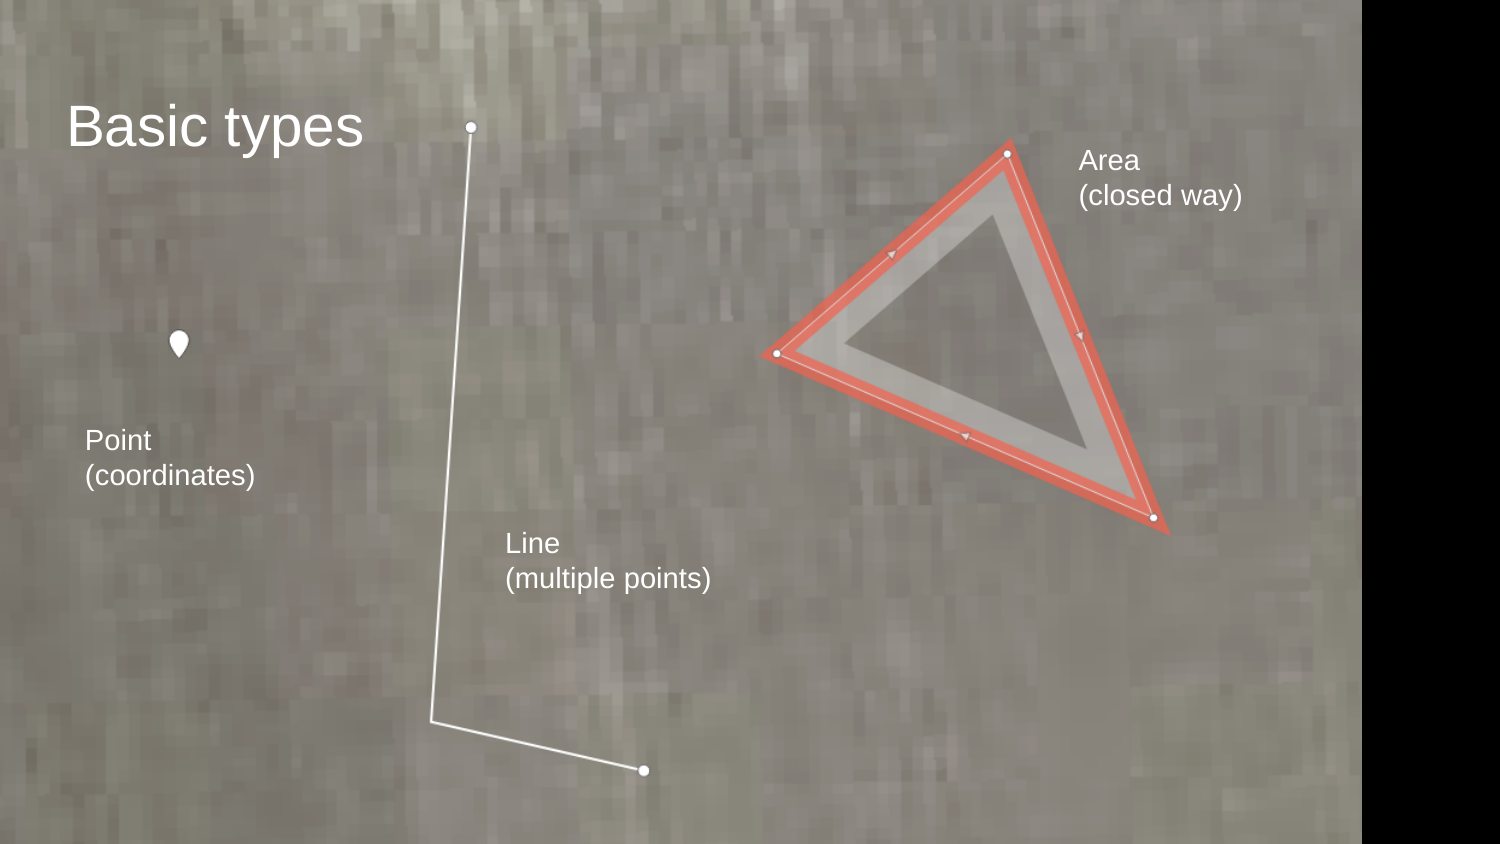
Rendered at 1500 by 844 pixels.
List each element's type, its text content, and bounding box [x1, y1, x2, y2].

title Basic types [51, 72, 1449, 167]
picture [0, 0, 1362, 844]
text_box Area (closed way) [1063, 126, 1343, 230]
text_box Point (coordinates) [69, 405, 349, 510]
text_box Line (multiple points) [490, 509, 769, 614]
